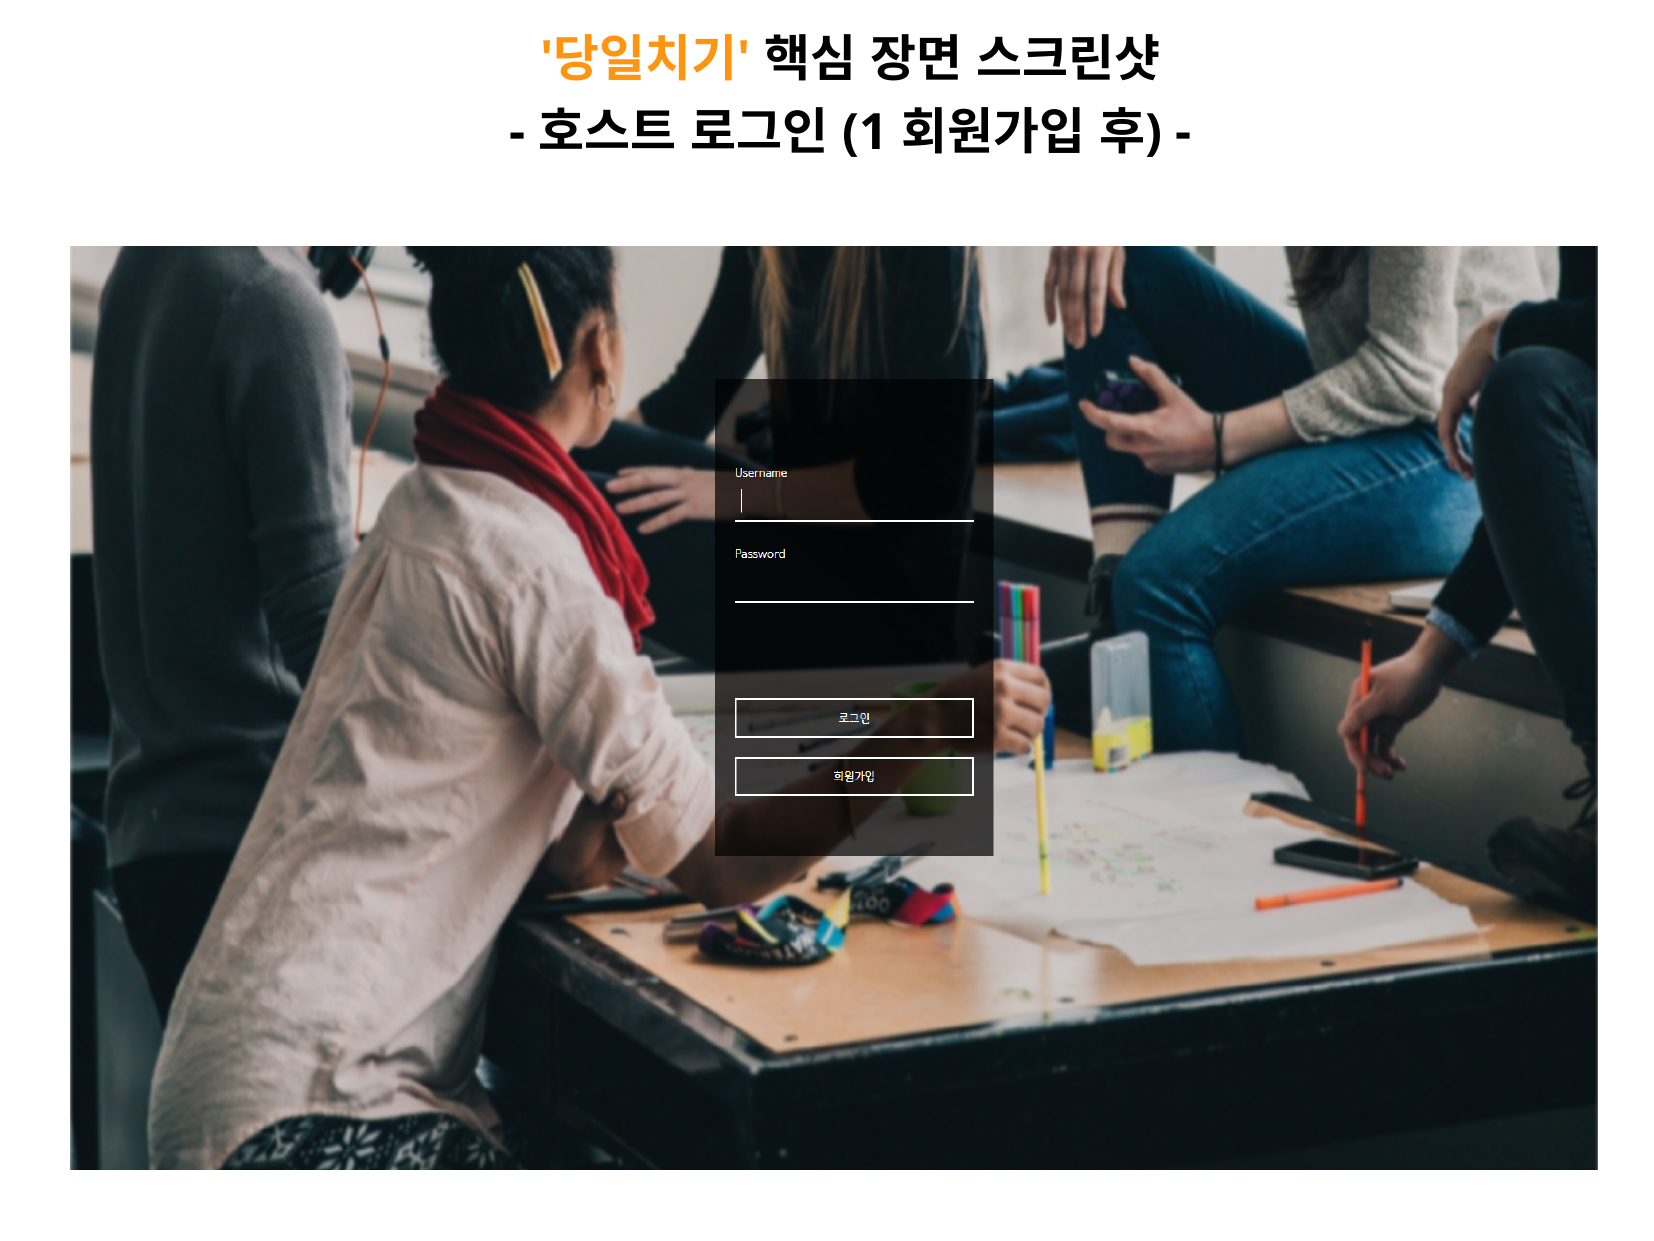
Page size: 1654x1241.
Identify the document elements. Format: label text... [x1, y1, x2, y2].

picture [70, 246, 1598, 1170]
title '당일치기' 핵심 장면 스크린샷 - 호스트 로그인 (1 회원가입 후) - [106, 0, 1595, 196]
